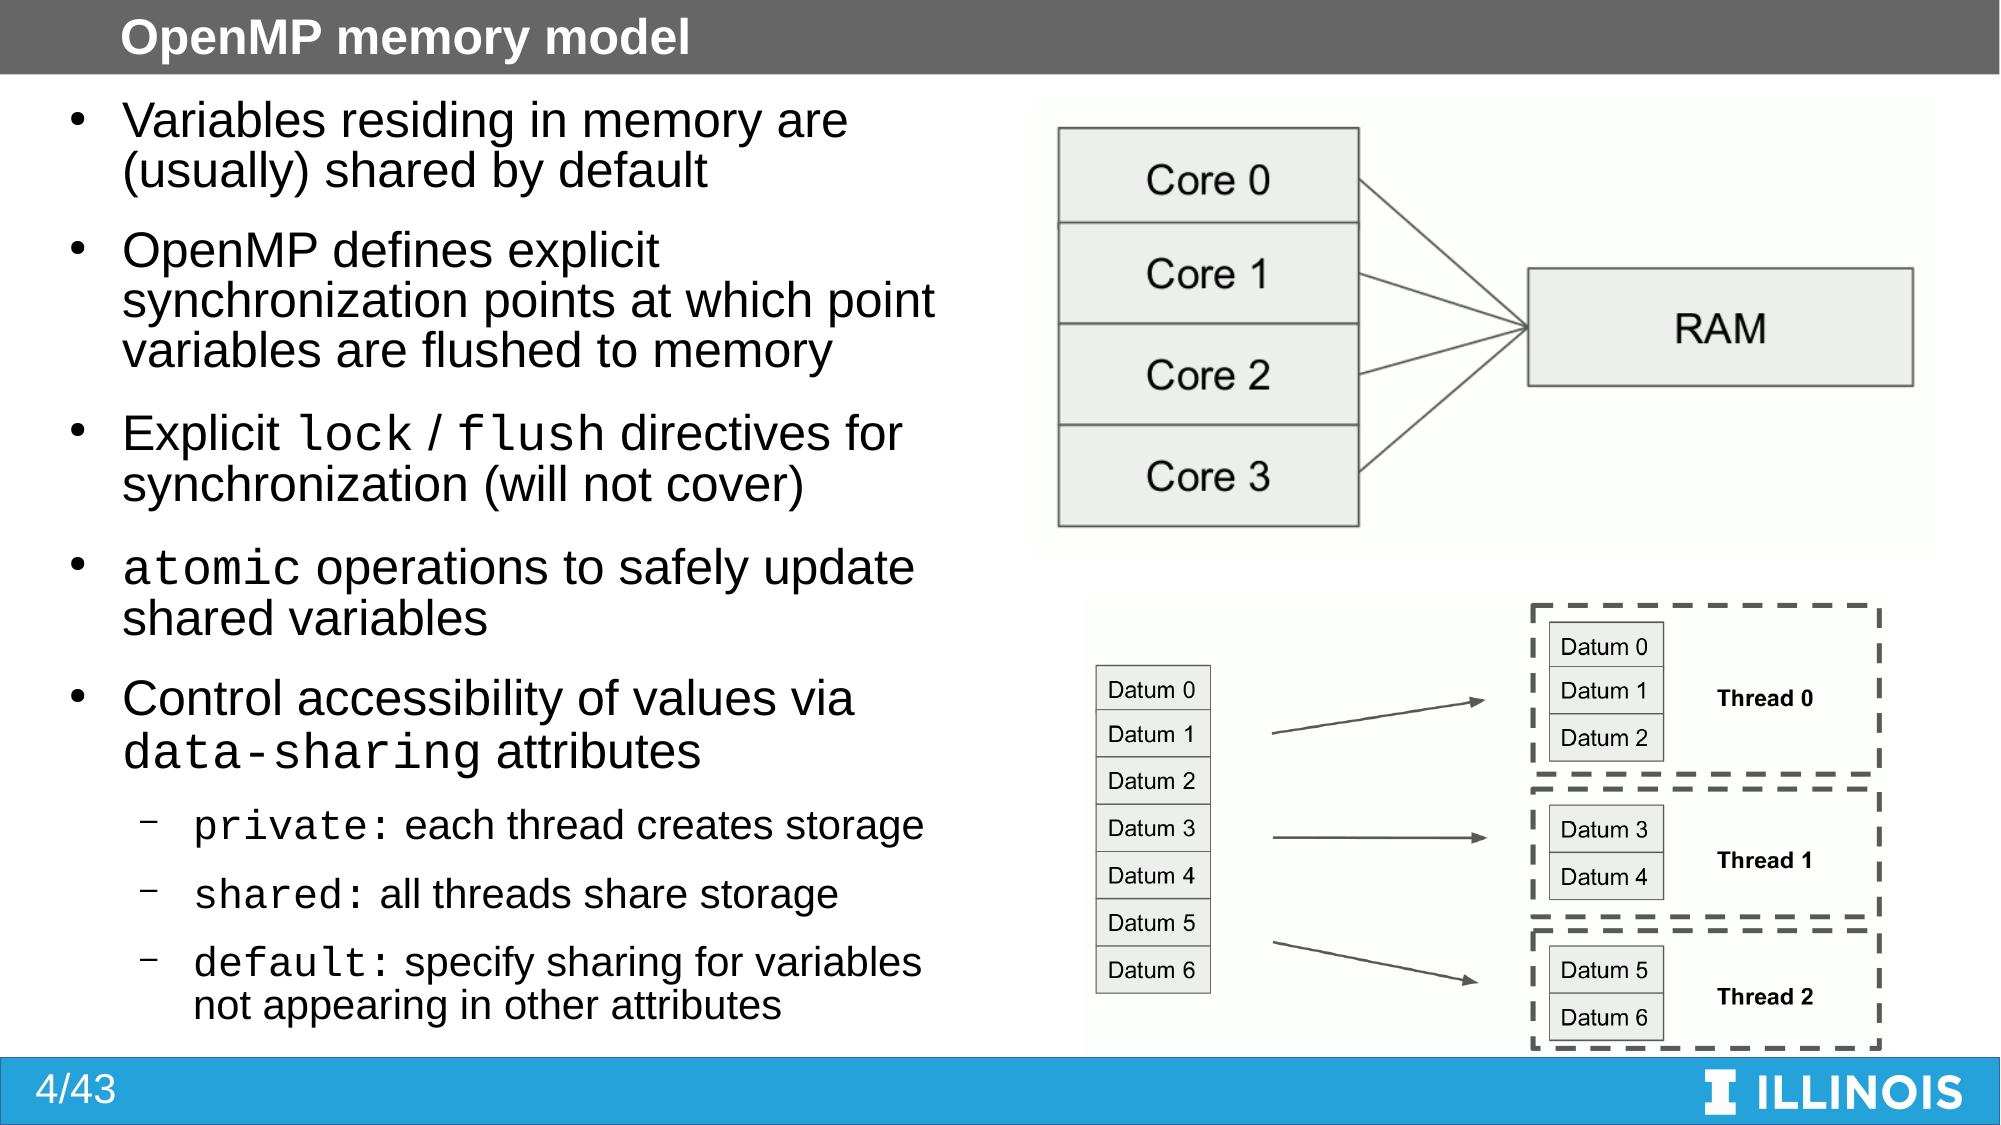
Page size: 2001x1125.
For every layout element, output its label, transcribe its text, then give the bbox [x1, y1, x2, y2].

list Variables residing in memory are (usually) shared by default OpenMP defines explicit synchronization points at which point variables are flushed to memory Explicit lock / flush directives for synchronization (will not cover) atomic operations to safely update shared variables Control accessibility of values via data-sharing attributes private: each thread creates storage shared: all threads share storage default: specify sharing for variables not appearing in other attributes [51, 97, 978, 1058]
picture [1705, 1069, 1962, 1115]
picture [1083, 598, 1890, 1057]
picture [1032, 97, 1940, 556]
title OpenMP memory model [0, 0, 2000, 75]
